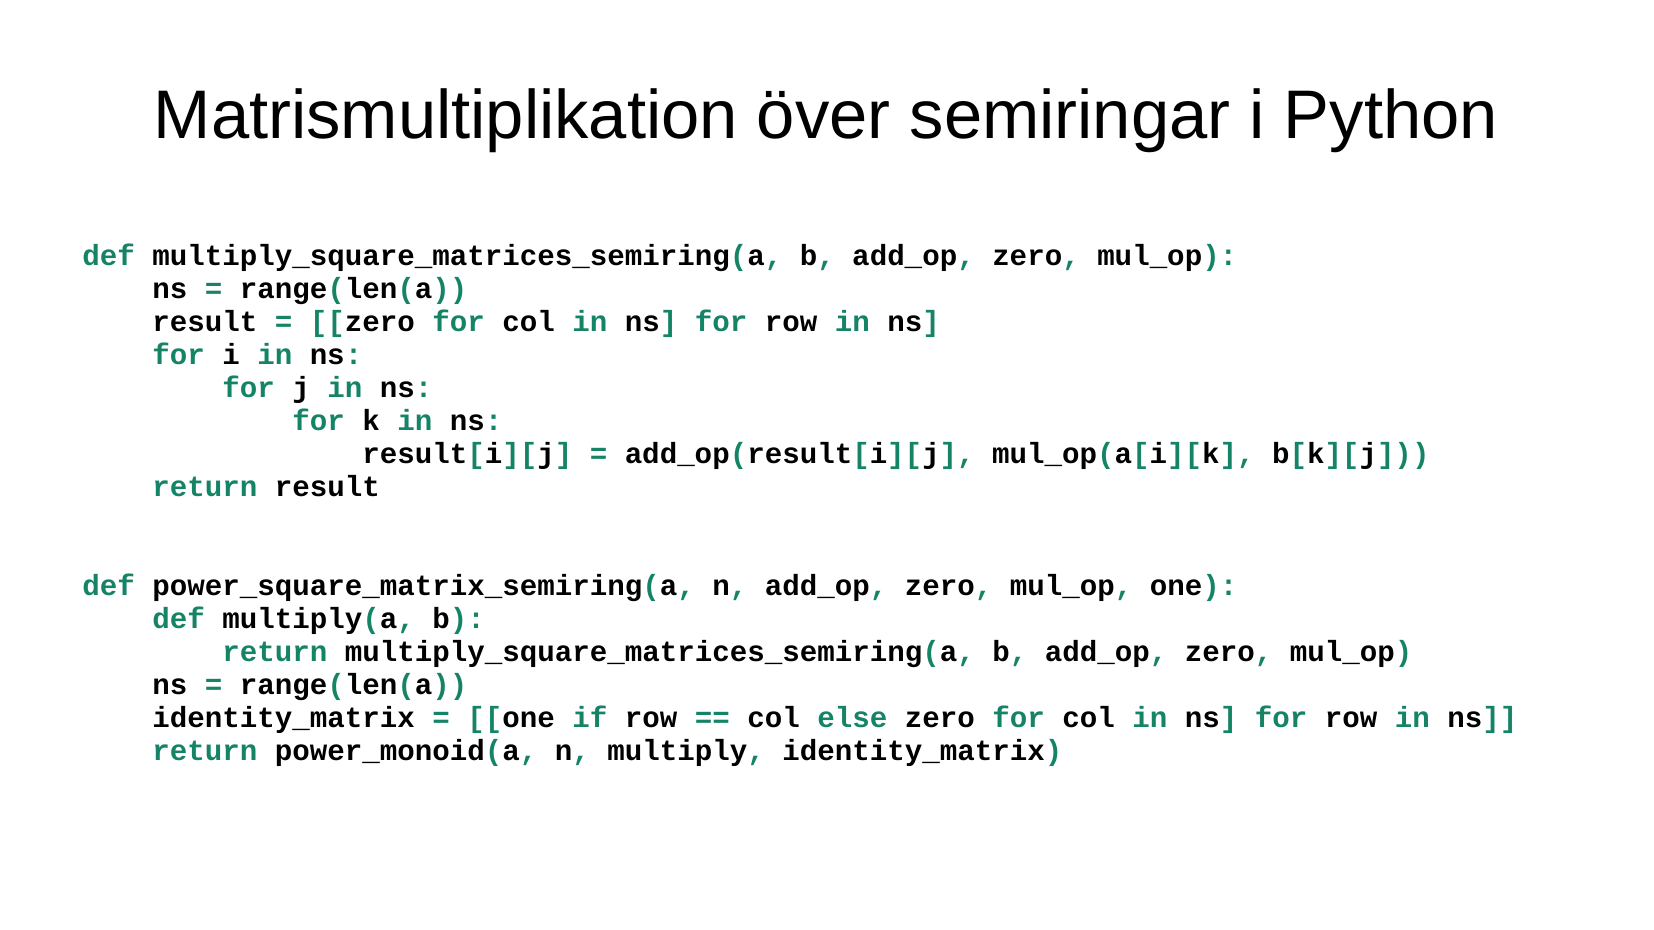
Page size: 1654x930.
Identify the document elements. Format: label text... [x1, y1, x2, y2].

text_box def multiply_square_matrices_semiring(a, b, add_op, zero, mul_op): ns = range(len(a)) result = [[zero for col in ns] for row in ns] for i in ns: for j in ns: for k in ns: result[i][j] = add_op(result[i][j], mul_op(a[i][k], b[k][j])) return result def power_square_matrix_semiring(a, n, add_op, zero, mul_op, one): def multiply(a, b): return multiply_square_matrices_semiring(a, b, add_op, zero, mul_op) ns = range(len(a)) identity_matrix = [[one if row == col else zero for col in ns] for row in ns]] return power_monoid(a, n, multiply, identity_matrix) [82, 193, 1570, 826]
title Matrismultiplikation över semiringar i Python [82, 36, 1571, 193]
